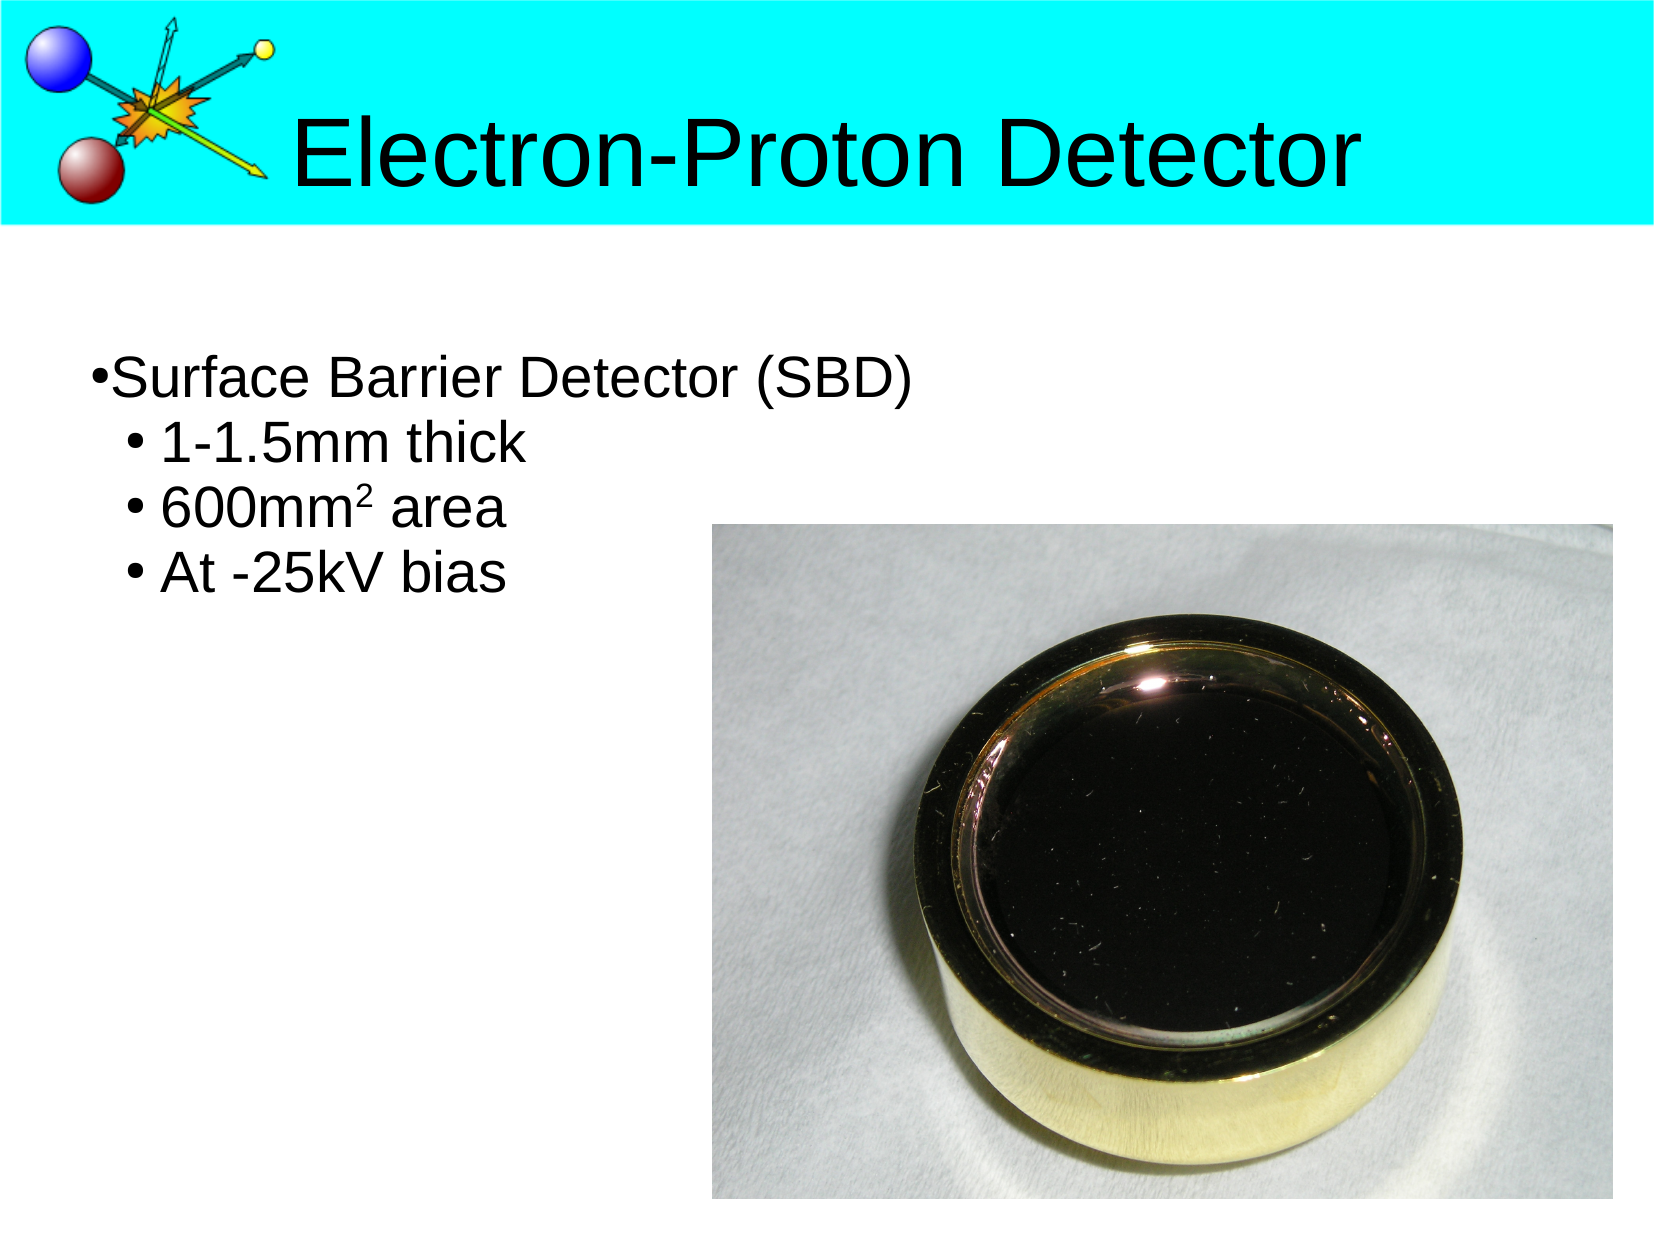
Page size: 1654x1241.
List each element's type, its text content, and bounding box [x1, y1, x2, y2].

title Electron-Proton Detector [82, 49, 1571, 257]
picture [0, 0, 1654, 1241]
text_box Surface Barrier Detector (SBD) 1-1.5mm thick 600mm2 area At -25kV bias [75, 337, 976, 614]
